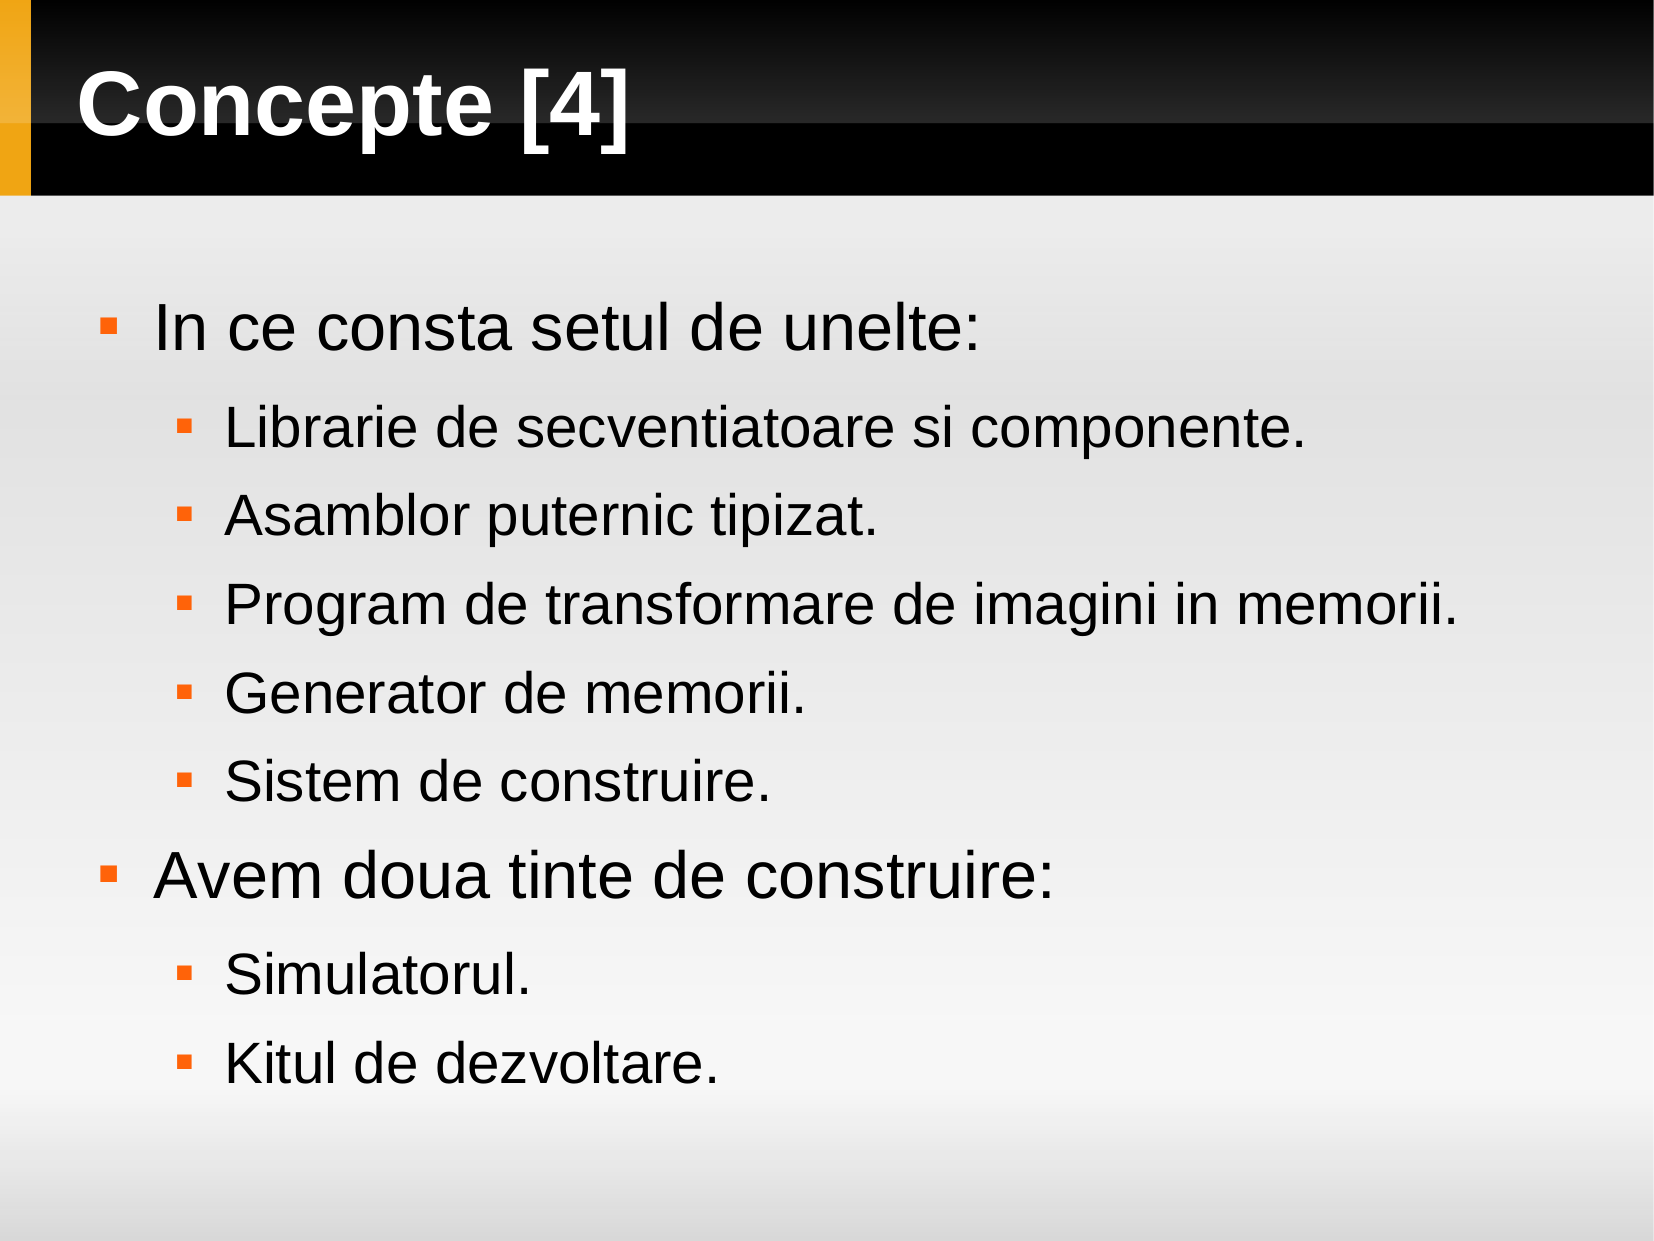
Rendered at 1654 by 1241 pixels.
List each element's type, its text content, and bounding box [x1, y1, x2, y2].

title Concepte [4] [76, 7, 1565, 200]
list In ce consta setul de unelte: Librarie de secventiatoare si componente. Asamblor puternic tipizat. Program de transformare de imagini in memorii. Generator de memorii. Sistem de construire. Avem doua tinte de construire: Simulatorul. Kitul de dezvoltare. [82, 290, 1571, 1096]
picture [0, 0, 1654, 1241]
